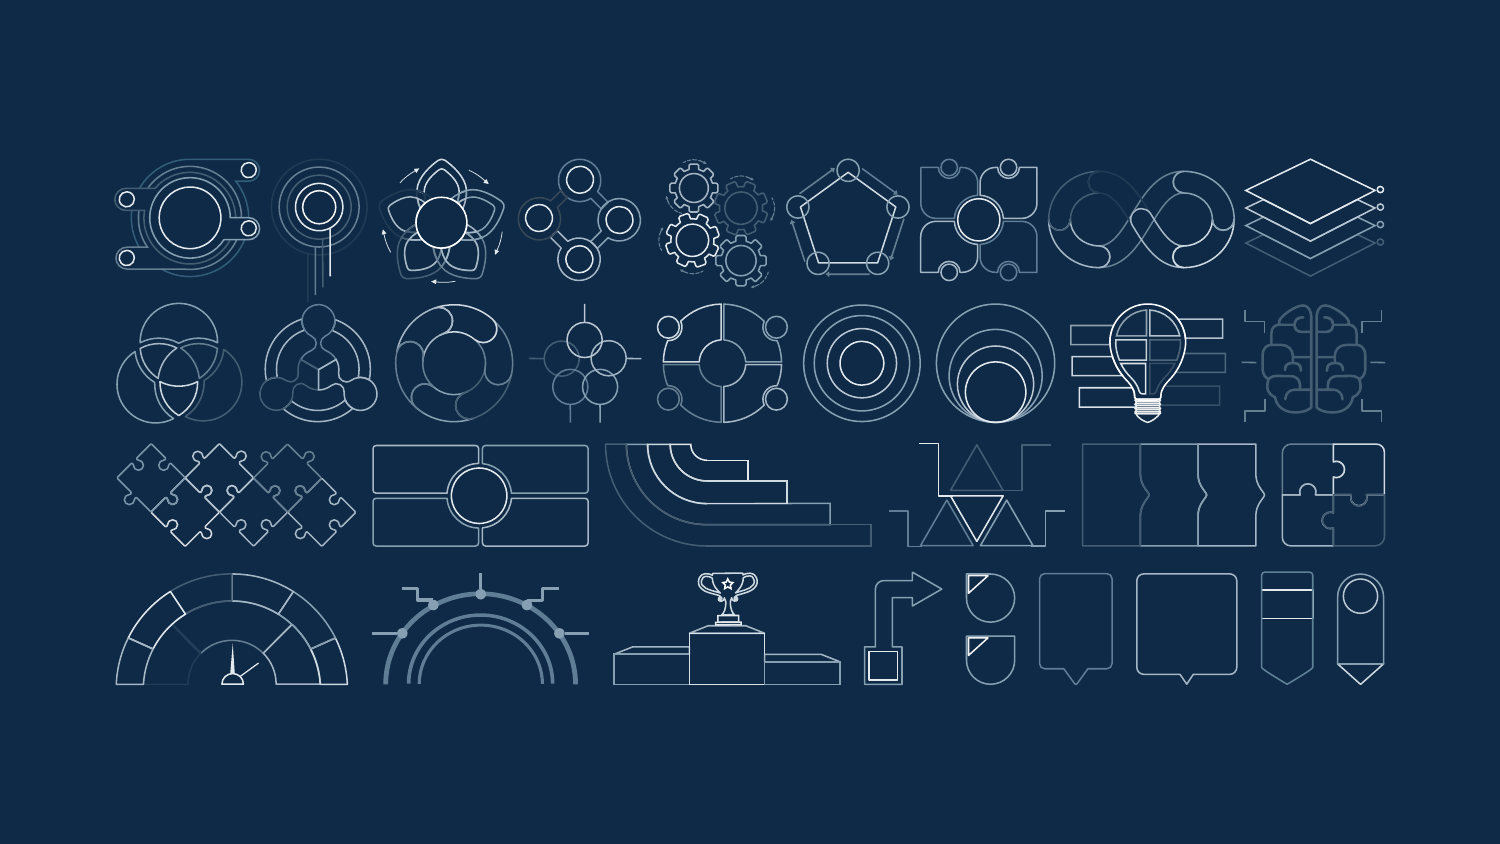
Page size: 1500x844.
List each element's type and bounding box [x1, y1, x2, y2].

text_box [789, 219, 806, 262]
text_box [1315, 304, 1367, 414]
text_box [239, 662, 259, 678]
text_box [665, 196, 682, 214]
text_box [383, 589, 578, 685]
text_box [230, 643, 235, 674]
text_box [682, 159, 707, 164]
text_box [798, 167, 835, 195]
text_box [399, 168, 420, 184]
text_box [417, 623, 544, 684]
text_box [751, 271, 769, 289]
text_box [494, 231, 503, 255]
text_box [770, 197, 776, 221]
text_box [825, 271, 870, 278]
text_box [680, 269, 704, 275]
text_box [861, 168, 898, 195]
text_box [658, 227, 664, 251]
text_box [888, 218, 905, 261]
text_box [406, 613, 555, 684]
text_box [468, 169, 489, 185]
text_box [381, 229, 392, 253]
text_box [1261, 304, 1313, 414]
text_box [730, 175, 754, 181]
text_box [431, 279, 456, 285]
